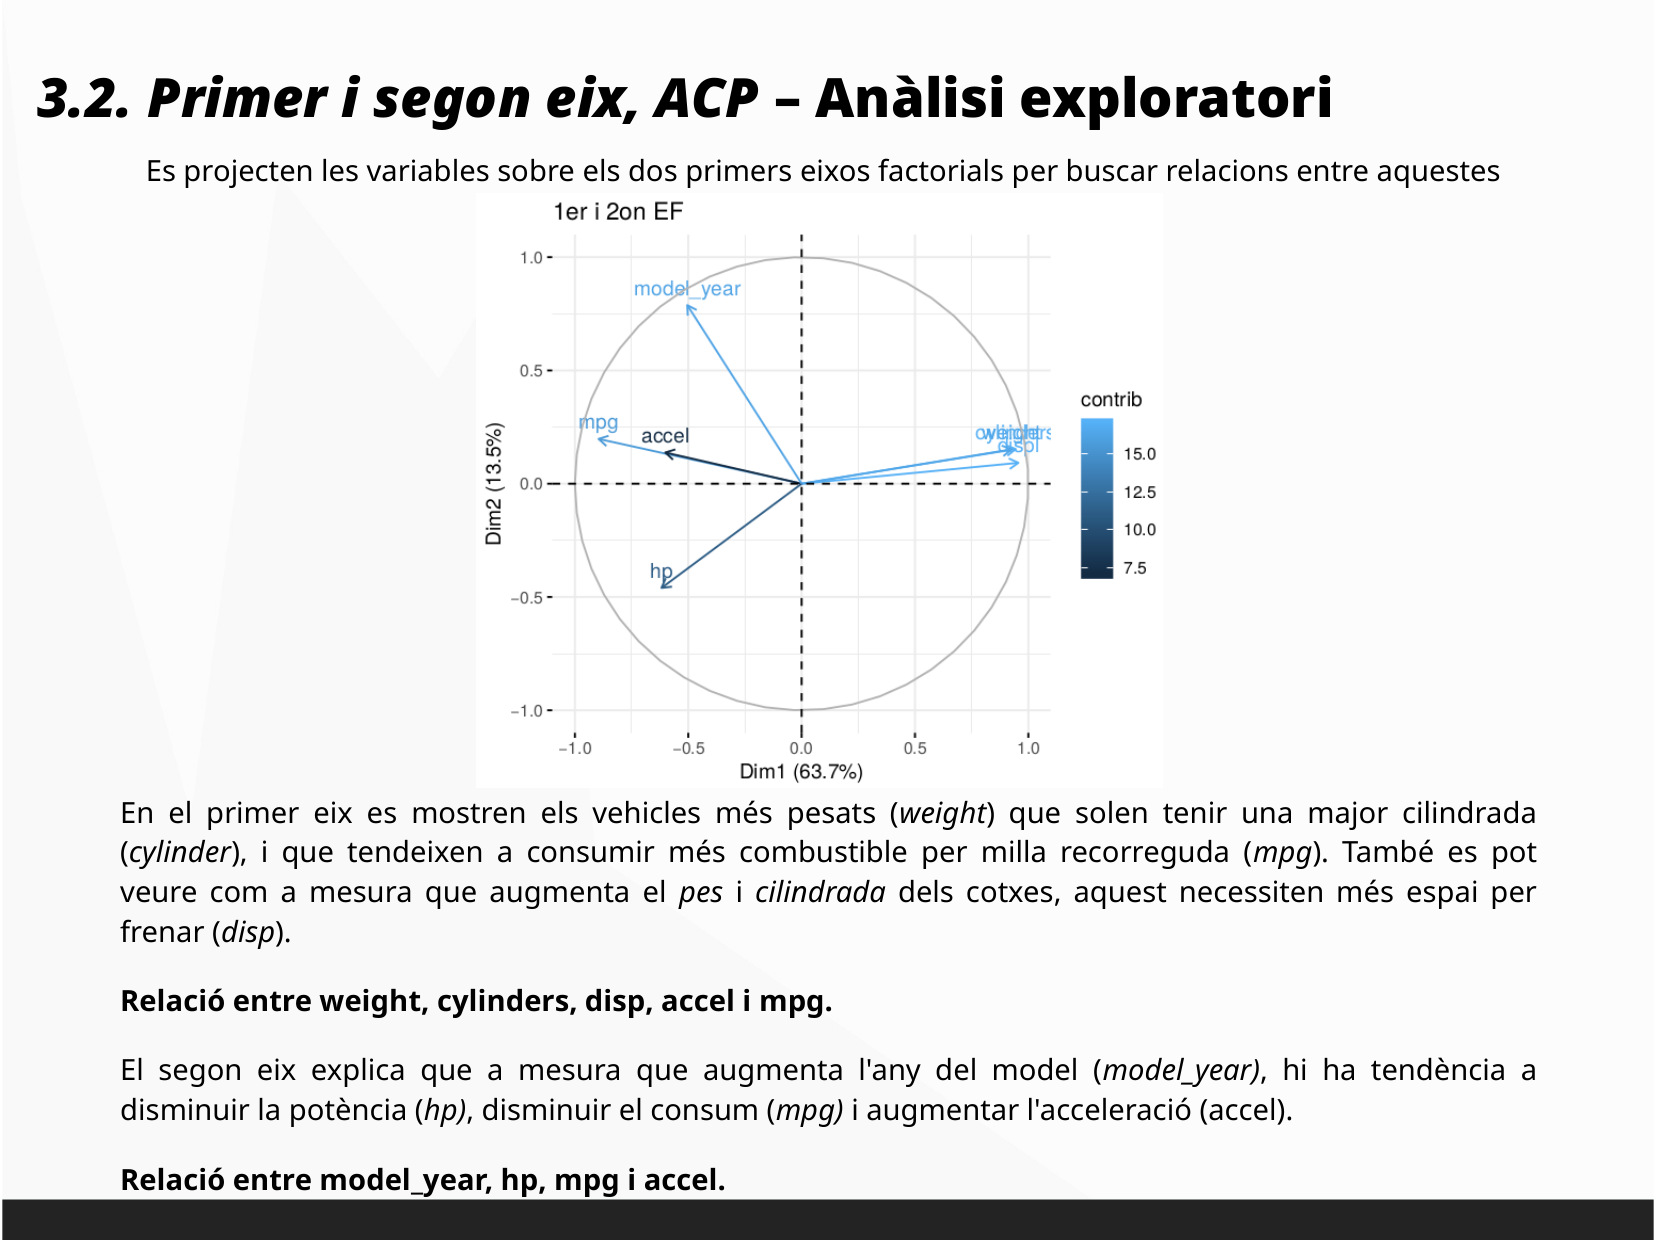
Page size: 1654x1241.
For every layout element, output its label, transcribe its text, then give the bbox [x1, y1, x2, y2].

list Es projecten les variables sobre els dos primers eixos factorials per buscar relacions entre aquestes [75, 151, 1564, 347]
picture [2, 0, 1654, 1241]
list En el primer eix es mostren els vehicles més pesats (weight) que solen tenir una major cilindrada (cylinder), i que tendeixen a consumir més combustible per milla recorreguda (mpg). També es pot veure com a mesura que augmenta el pes i cilindrada dels cotxes, aquest necessiten més espai per frenar (disp). Relació entre weight, cylinders, disp, accel i mpg. El segon eix explica que a mesura que augmenta l'any del model (model_year), hi ha tendència a disminuir la potència (hp), disminuir el consum (mpg) i augmentar l'acceleració (accel). Relació entre model_year, hp, mpg i accel. [49, 791, 1538, 1155]
title 3.2. Primer i segon eix, ACP – Anàlisi exploratori [37, 41, 1613, 151]
